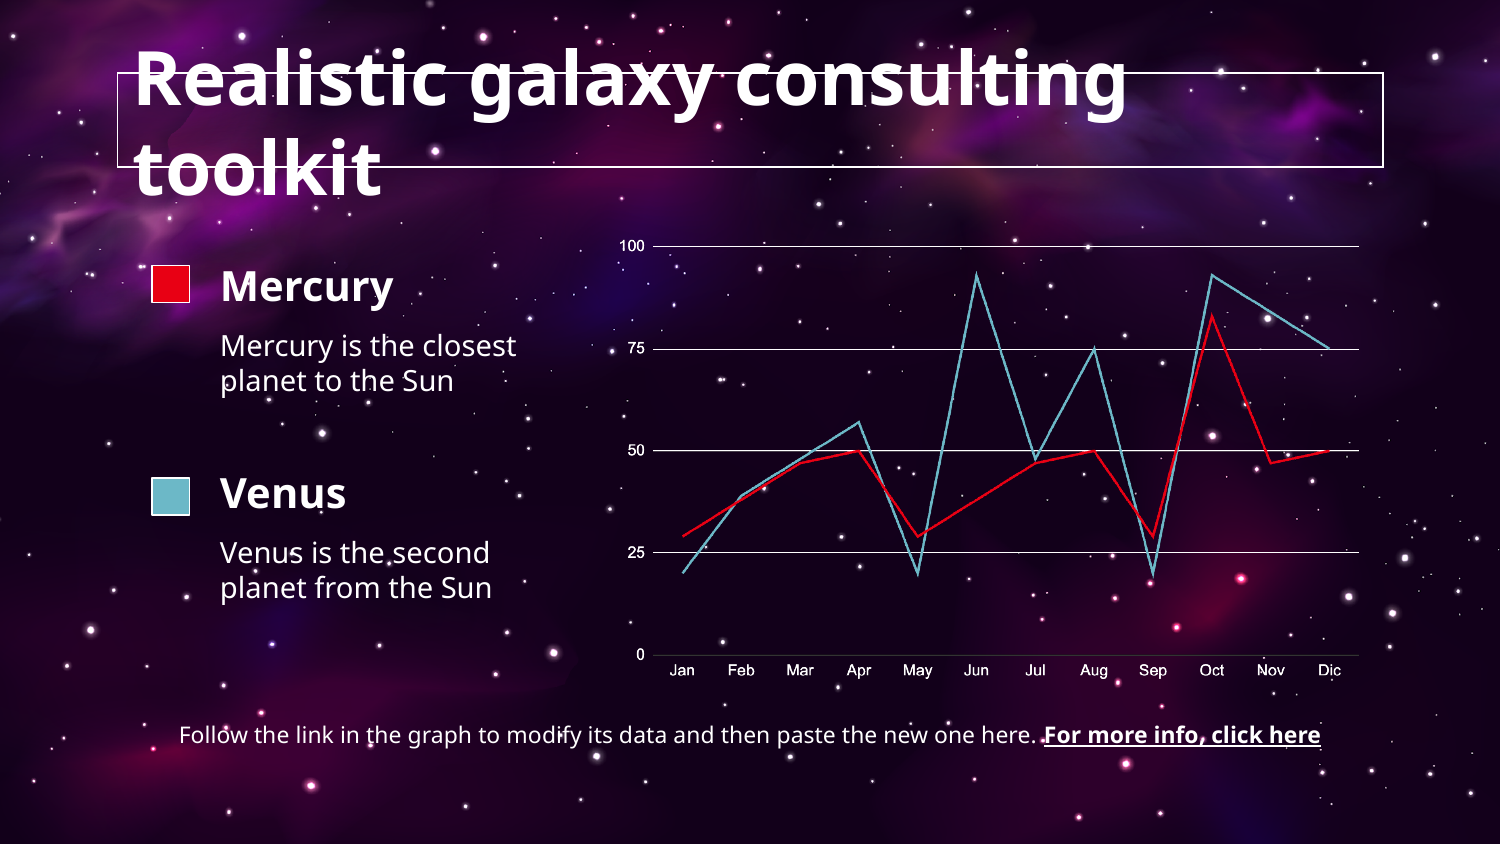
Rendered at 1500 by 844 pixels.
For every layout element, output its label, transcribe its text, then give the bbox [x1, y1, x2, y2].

text_box Venus is the second planet from the Sun [204, 519, 564, 609]
text_box Mercury [204, 265, 564, 311]
picture [0, 0, 1500, 844]
text_box Venus [204, 472, 564, 519]
text_box [152, 265, 190, 303]
title Realistic galaxy consulting toolkit [117, 72, 1383, 167]
text_box [152, 477, 190, 516]
text_box Mercury is the closest planet to the Sun [204, 311, 564, 401]
text_box Follow the link in the graph to modify its data and then paste the new one here. For more info, click here [117, 716, 1383, 755]
